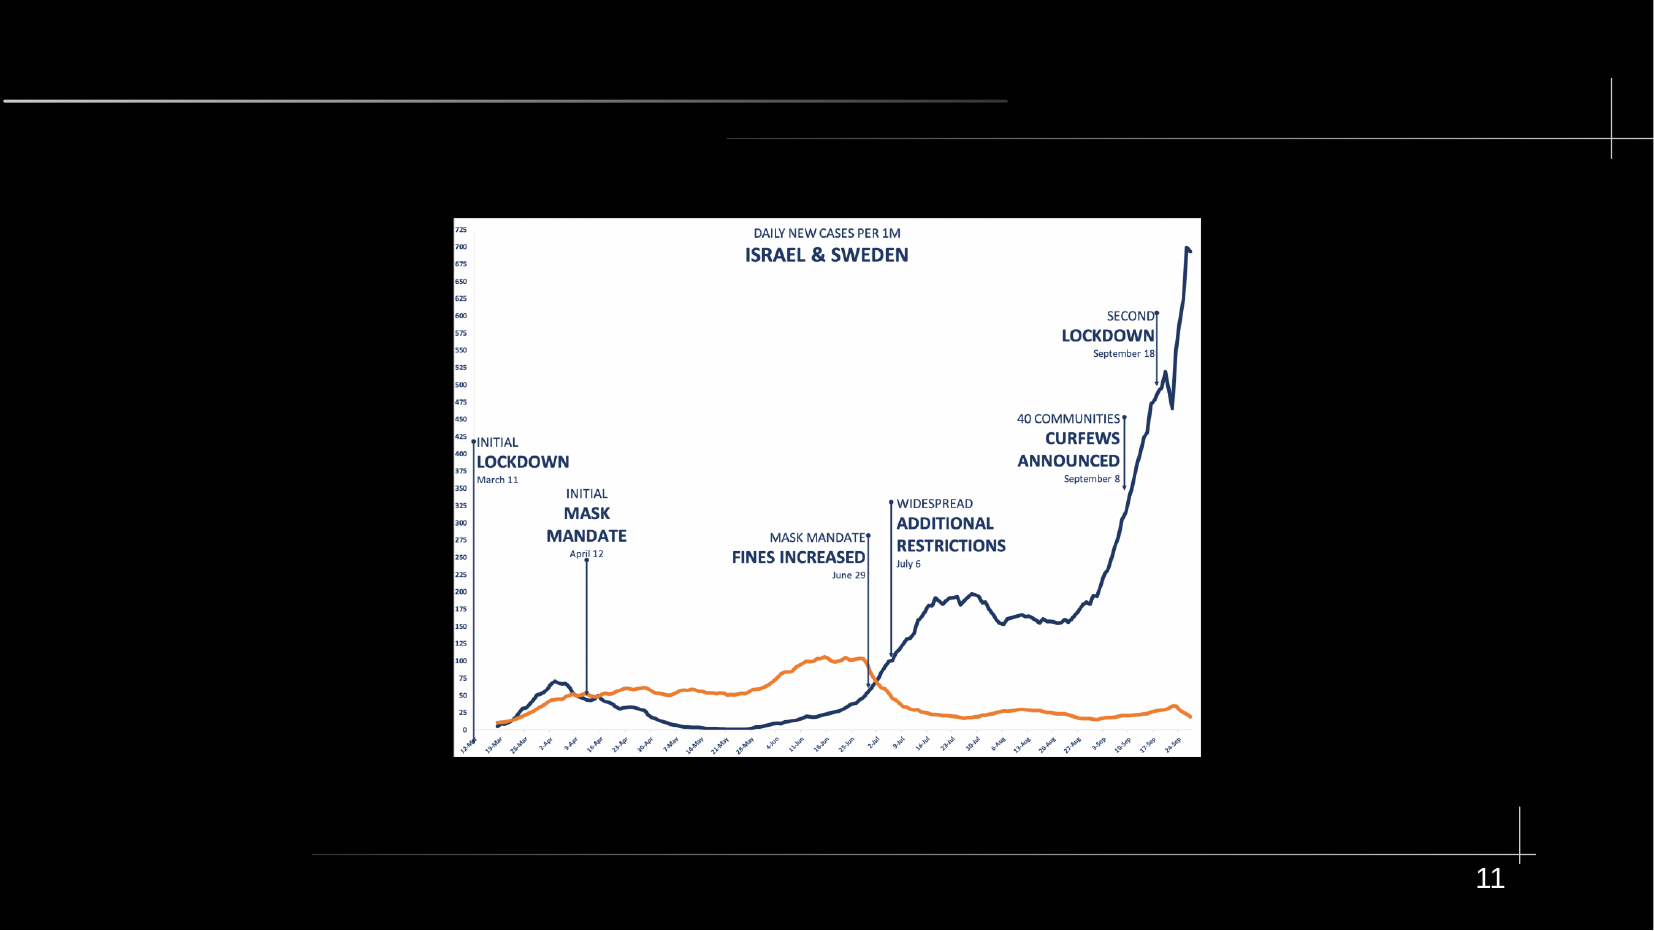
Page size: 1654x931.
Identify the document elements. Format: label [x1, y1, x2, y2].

picture [453, 217, 1201, 758]
